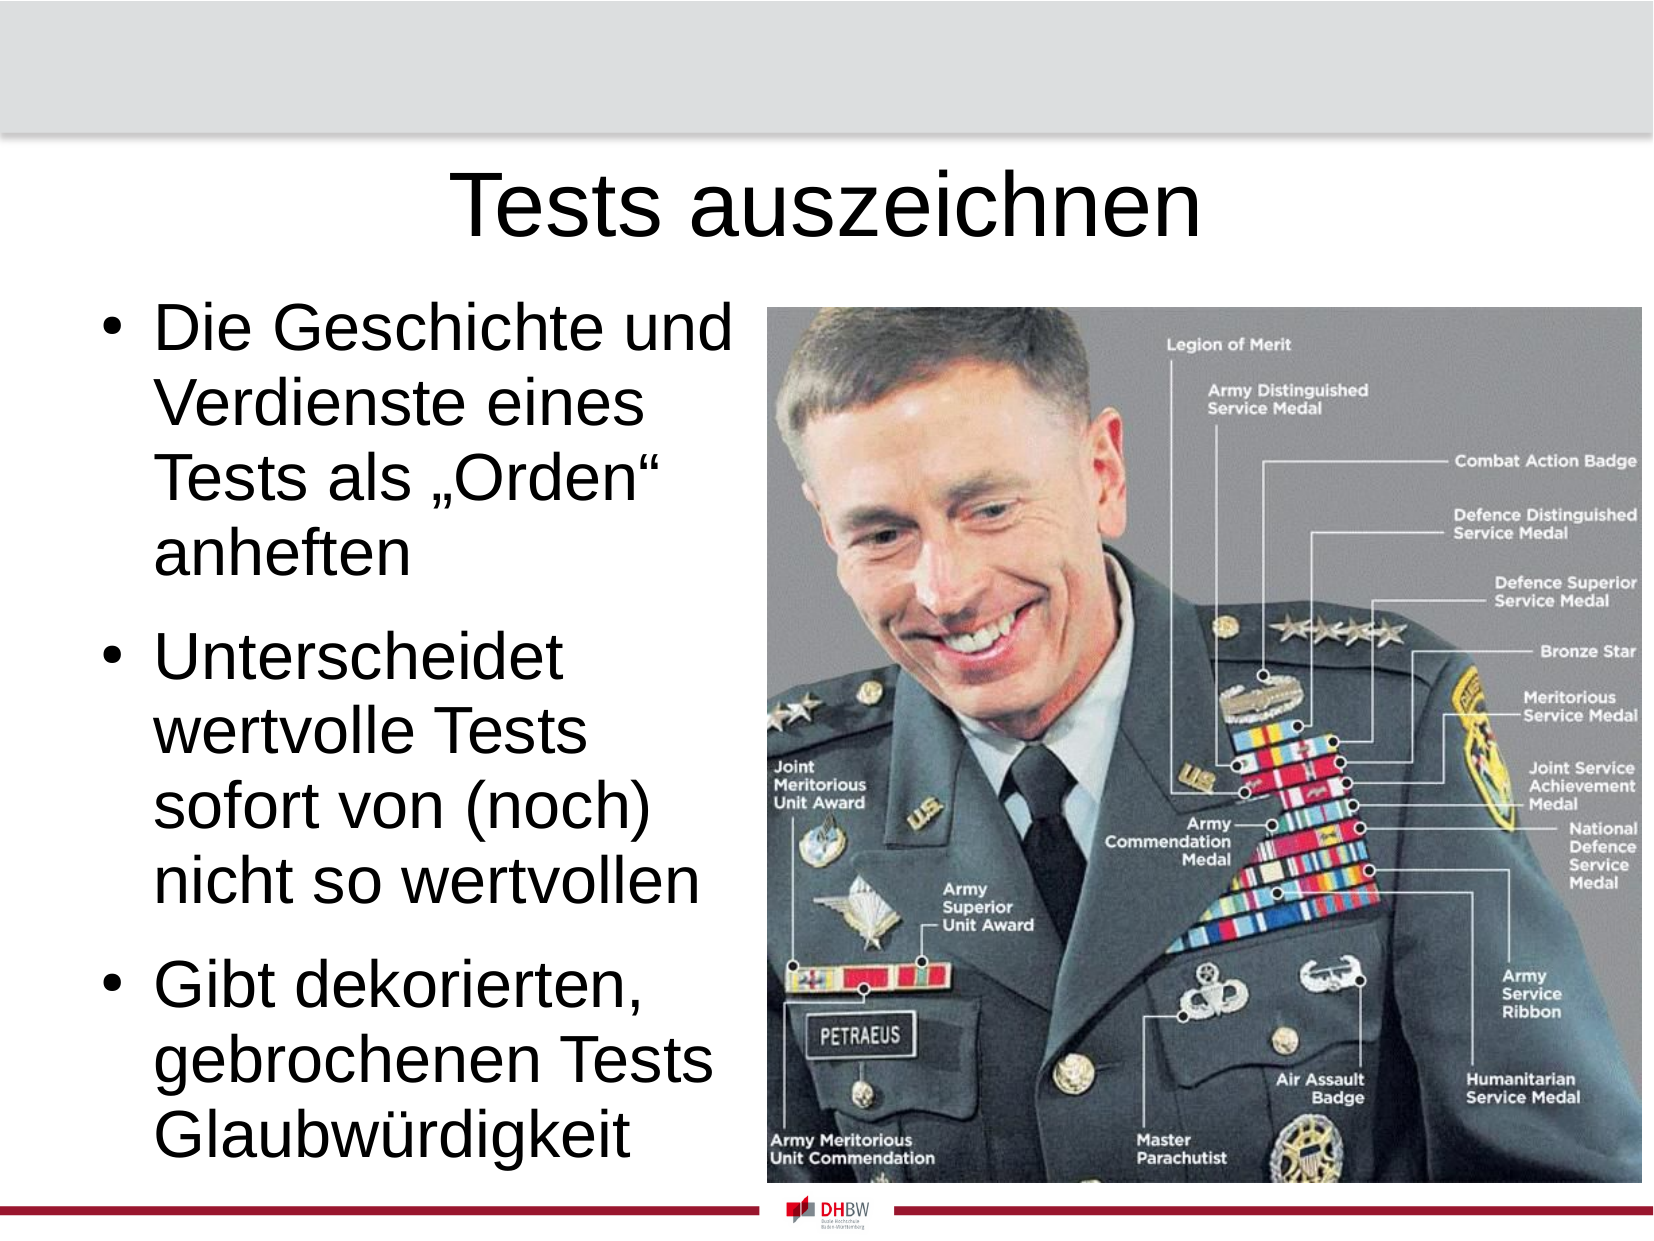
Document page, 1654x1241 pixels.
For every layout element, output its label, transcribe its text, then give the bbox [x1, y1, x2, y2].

picture [0, 1, 1654, 1237]
title Tests auszeichnen [82, 147, 1571, 257]
list Die Geschichte und Verdienste eines Tests als „Orden“ anheften Unterscheidet wertvolle Tests sofort von (noch) nicht so wertvollen Gibt dekorierten, gebrochenen Tests Glaubwürdigkeit [82, 290, 756, 1172]
